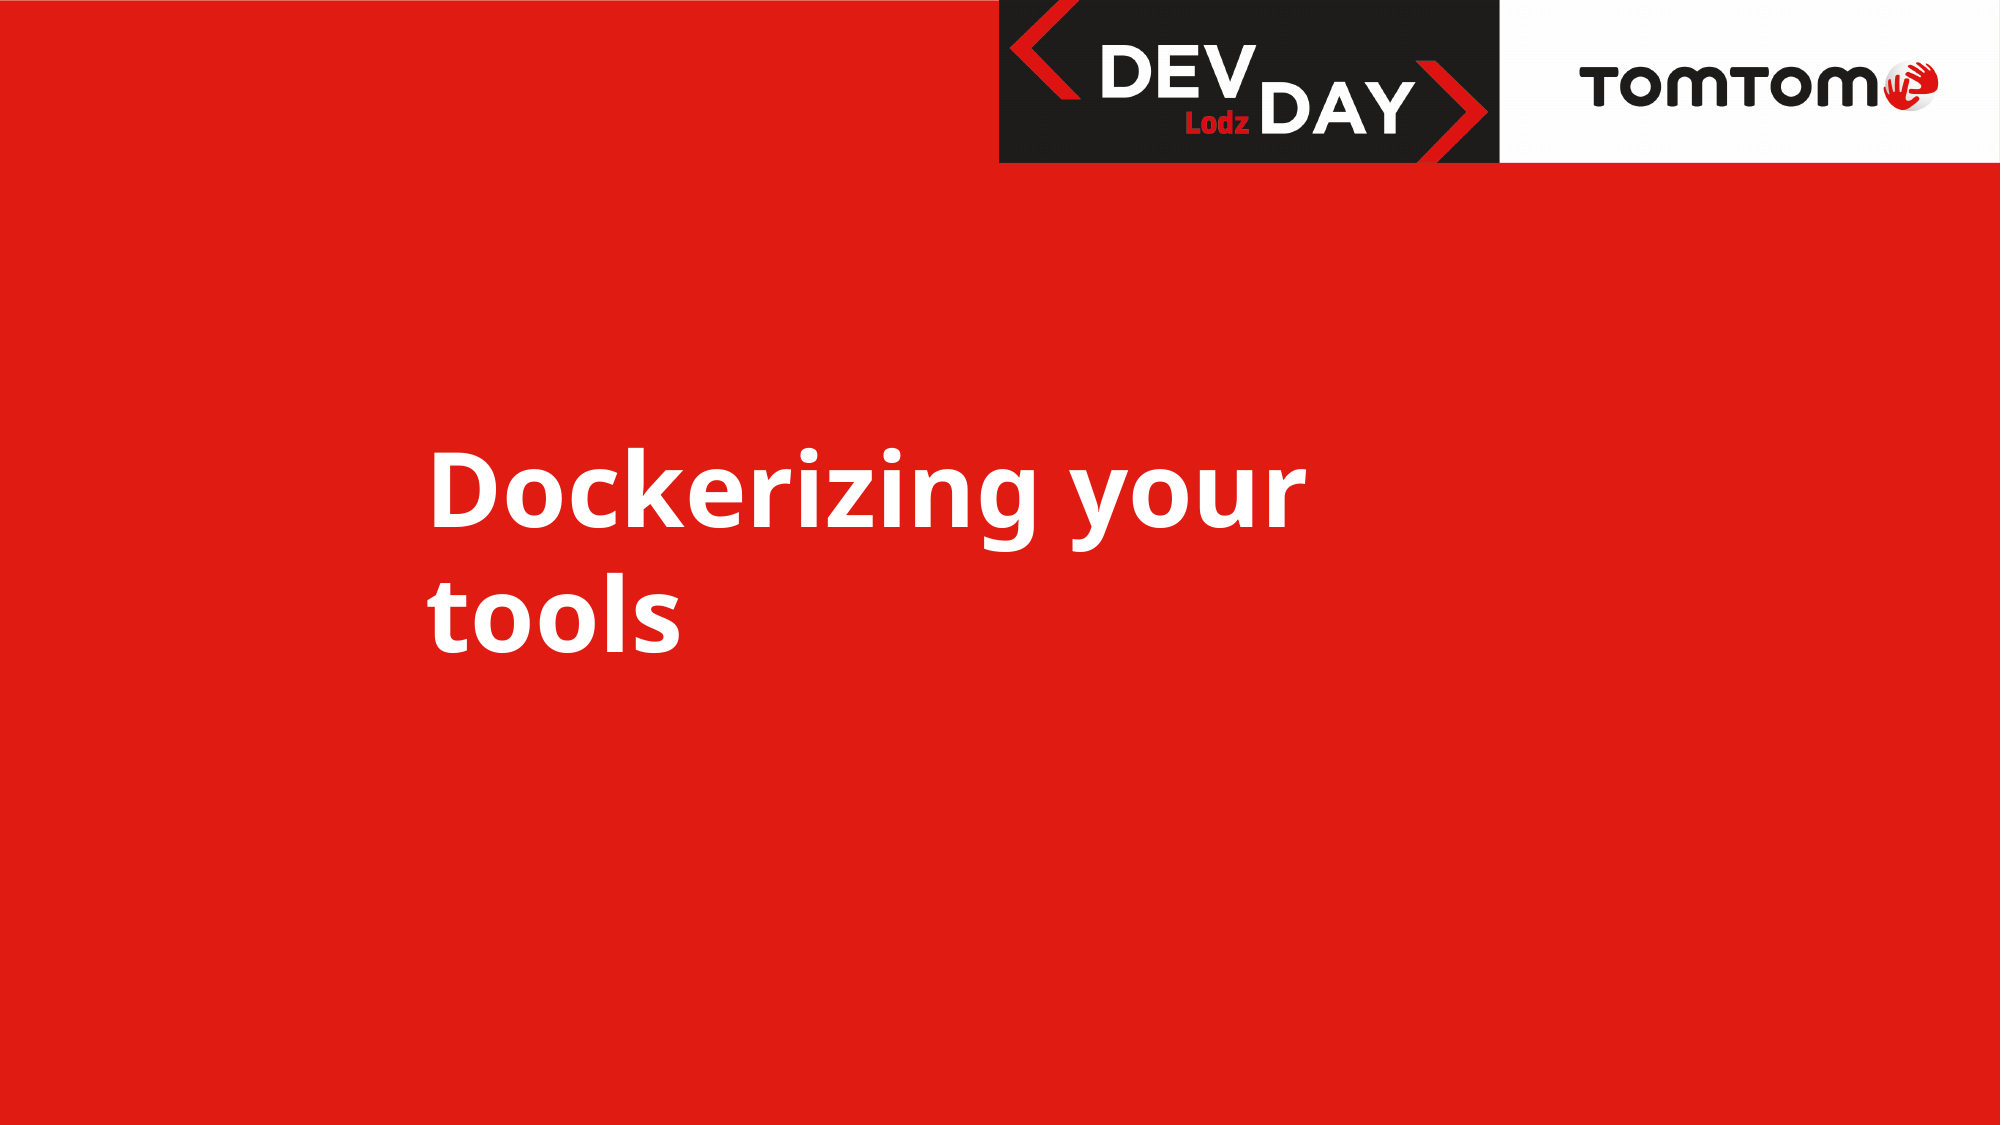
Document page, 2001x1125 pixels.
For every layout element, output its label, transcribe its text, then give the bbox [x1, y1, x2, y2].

text_box Dockerizing your tools [410, 416, 1590, 682]
text_box [0, 0, 2000, 1125]
picture [999, 0, 2000, 164]
